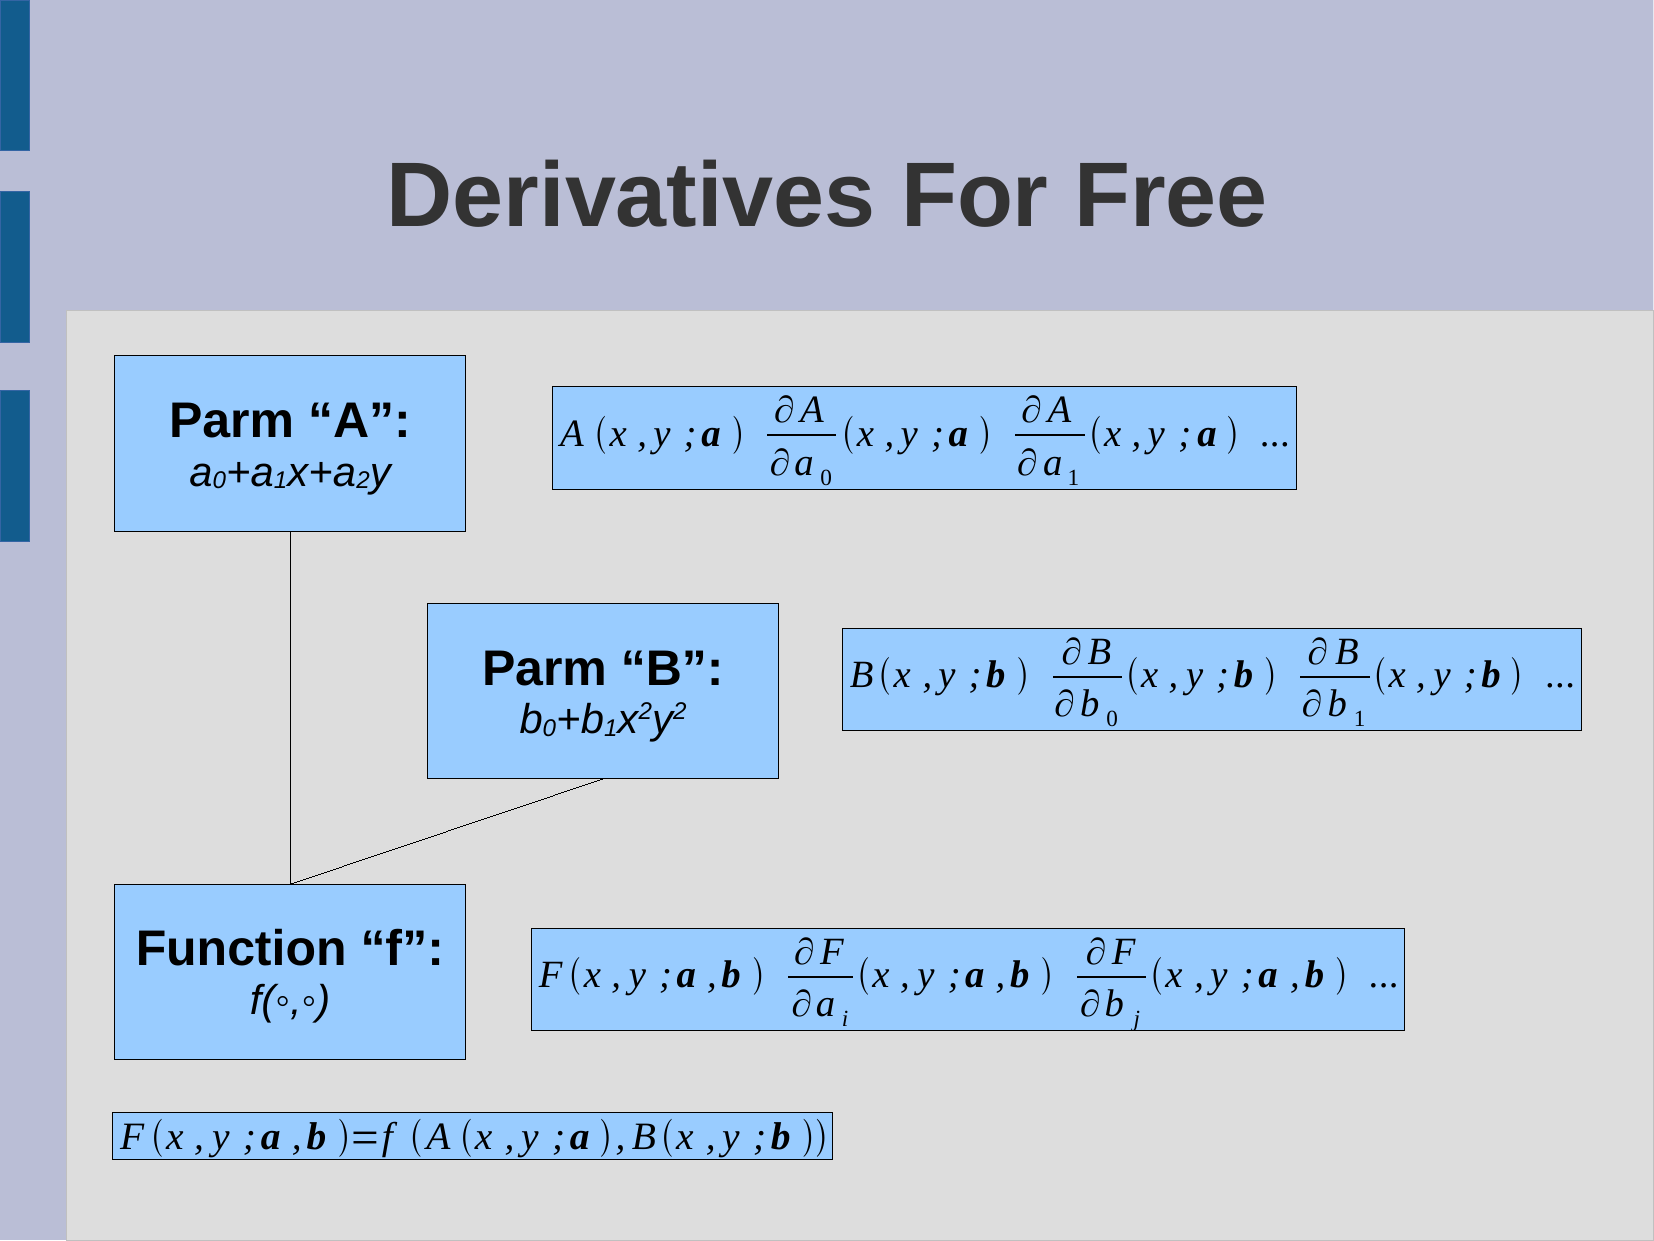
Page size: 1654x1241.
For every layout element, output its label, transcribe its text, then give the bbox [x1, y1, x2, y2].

text_box Parm “B”: b0+b1x2y2 [427, 603, 779, 779]
title Derivatives For Free [121, 91, 1534, 299]
chart [112, 1112, 833, 1160]
chart [552, 386, 1297, 490]
text_box Function “f”: f(◦,◦) [114, 884, 466, 1060]
chart [842, 628, 1582, 731]
chart [531, 928, 1405, 1031]
text_box Parm “A”: a0+a1x+a2y [114, 355, 466, 532]
